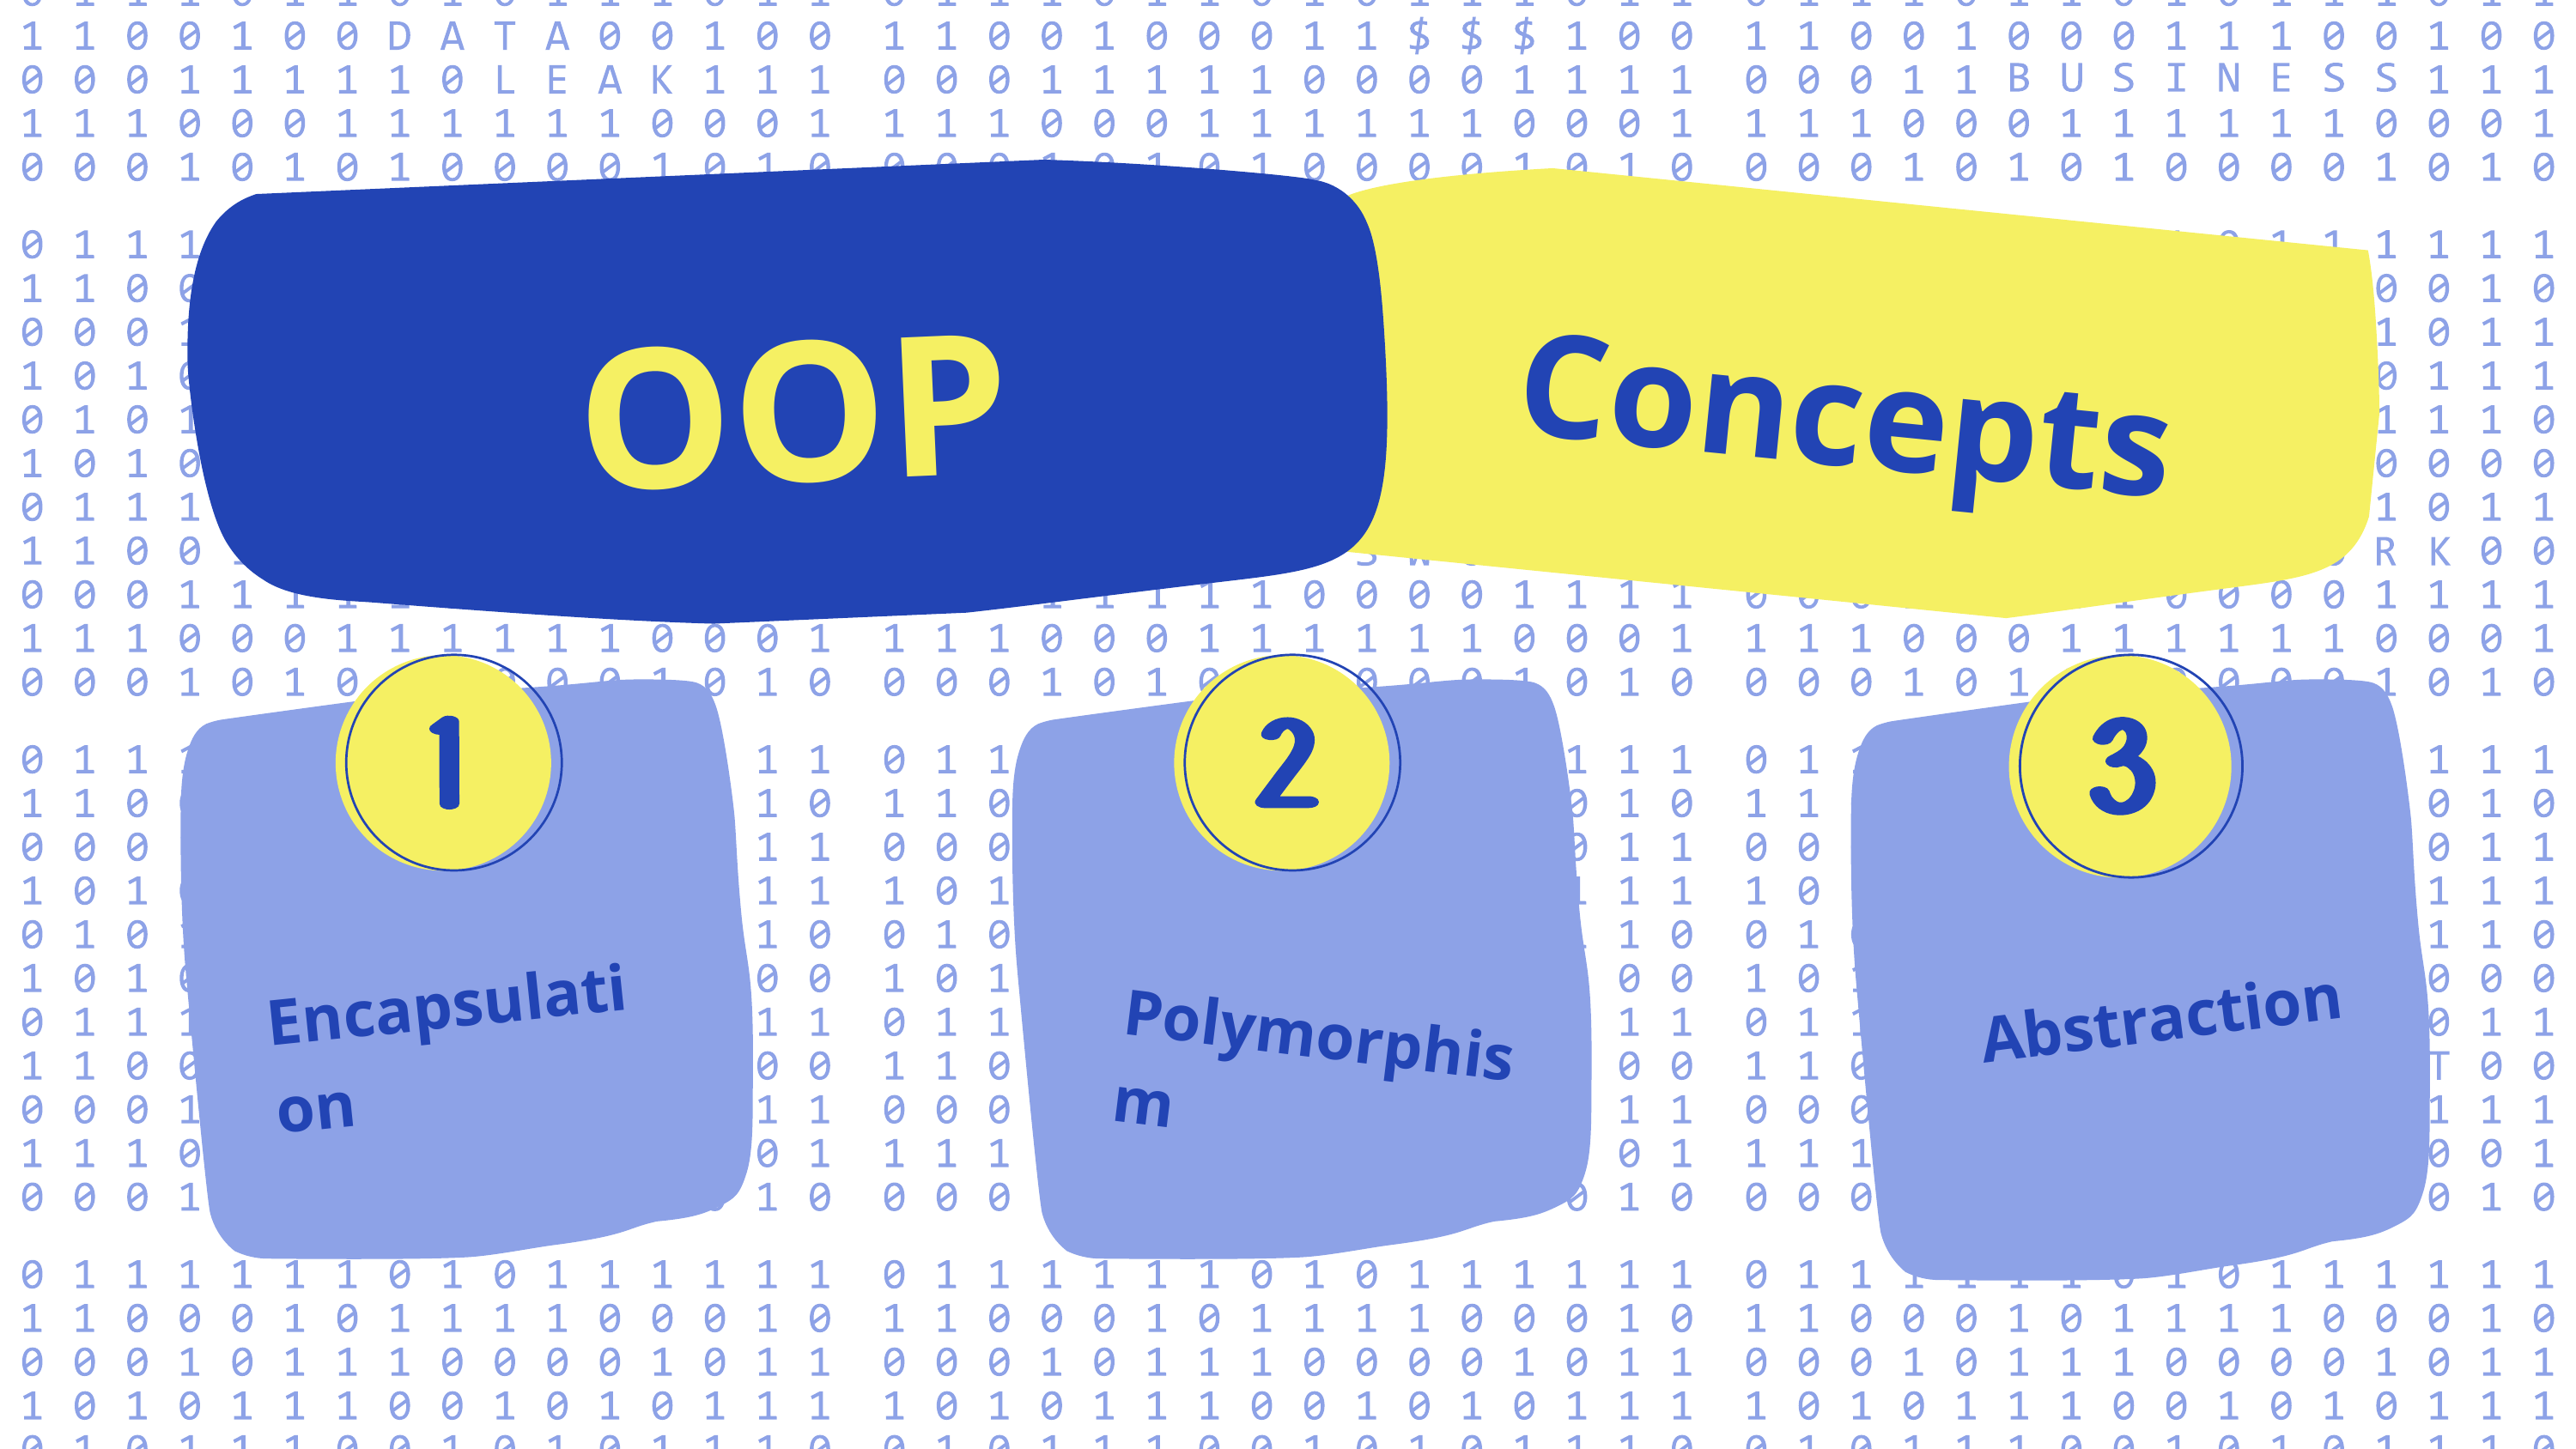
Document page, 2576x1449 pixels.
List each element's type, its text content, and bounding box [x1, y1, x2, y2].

text_box Concepts [1460, 188, 2216, 796]
text_box Abstraction [1973, 930, 2457, 1165]
text_box Polymorphism [1109, 872, 1541, 1179]
text_box Encapsulation [261, 931, 665, 1142]
text_box OOP [303, 227, 1281, 535]
text_box [6, 0, 2570, 1449]
